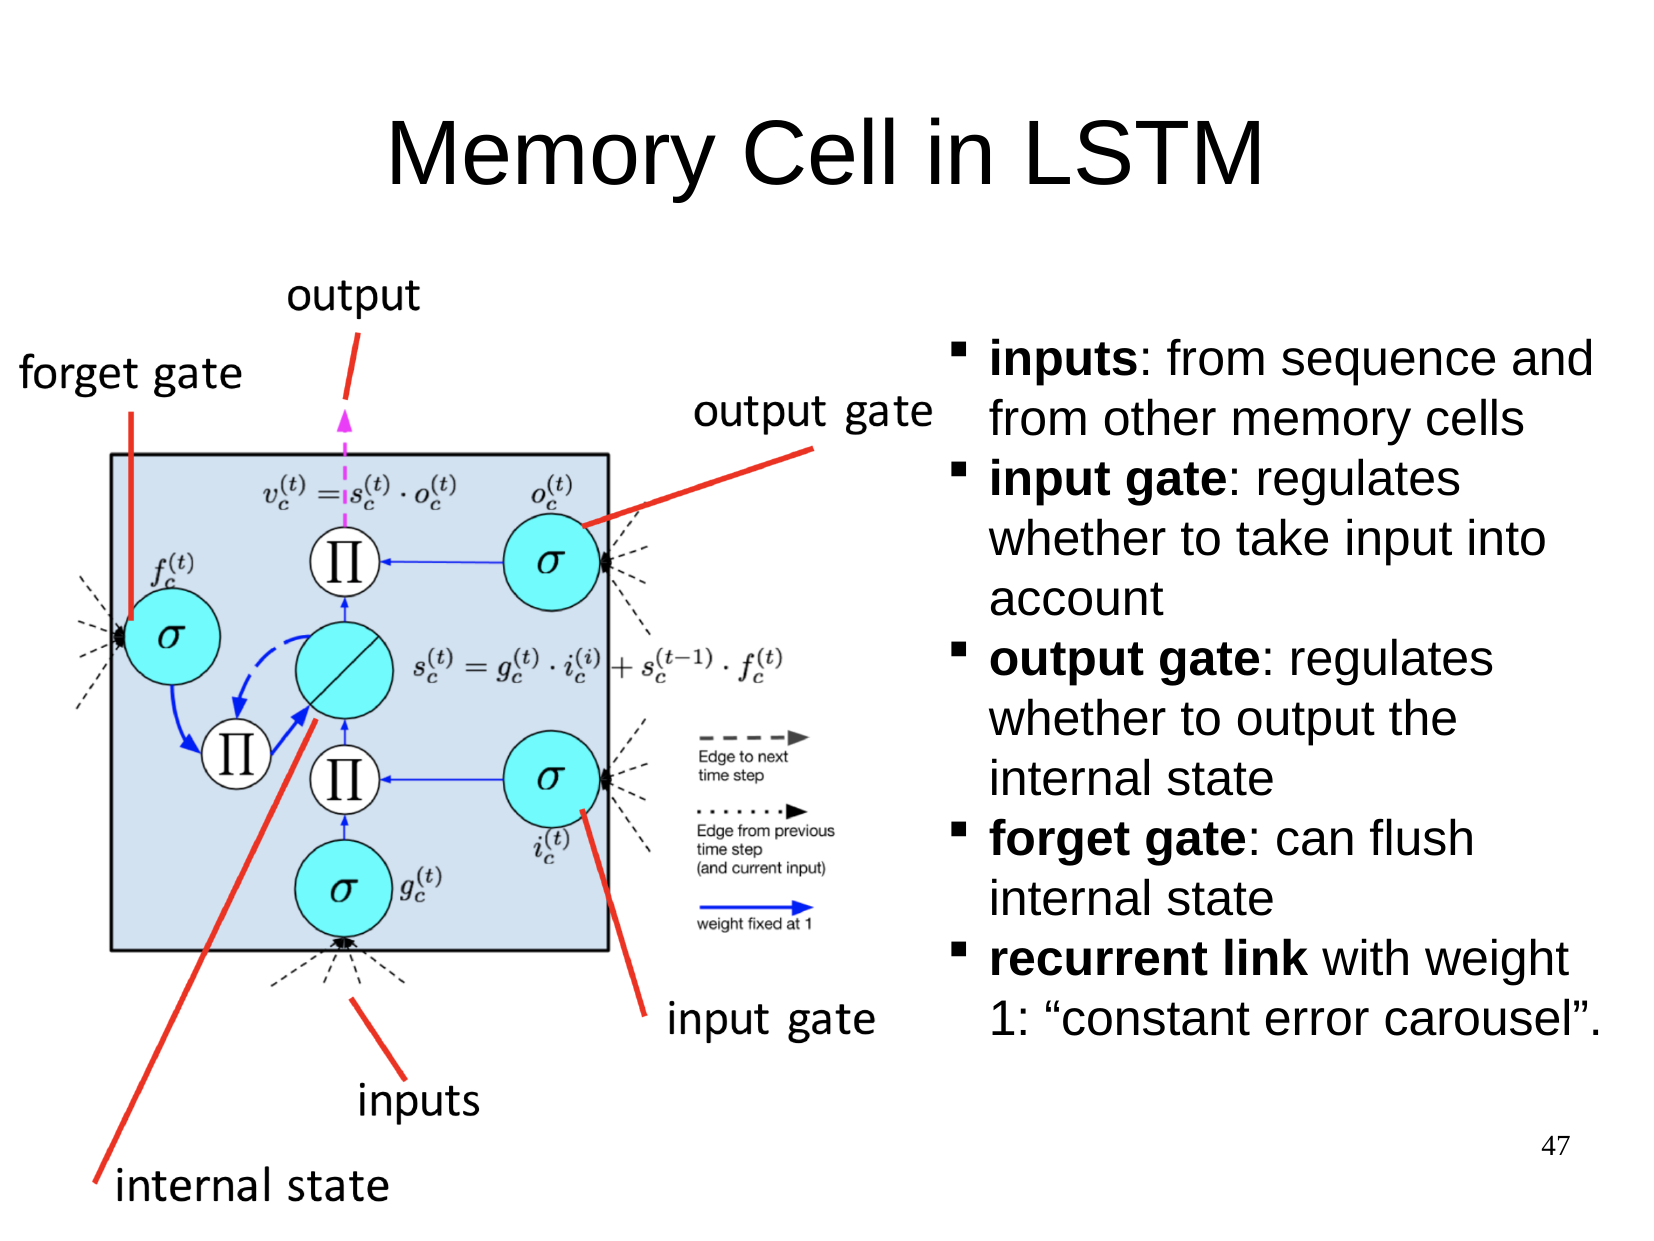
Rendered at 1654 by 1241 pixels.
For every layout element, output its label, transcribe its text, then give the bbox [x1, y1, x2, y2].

title Memory Cell in LSTM [82, 49, 1571, 257]
list inputs: from sequence and from other memory cells input gate: regulates whether to take input into account output gate: regulates whether to output the internal state forget gate: can flush internal state recurrent link with weight 1: “constant error carousel”. [947, 325, 1621, 1089]
picture [0, 247, 940, 1214]
